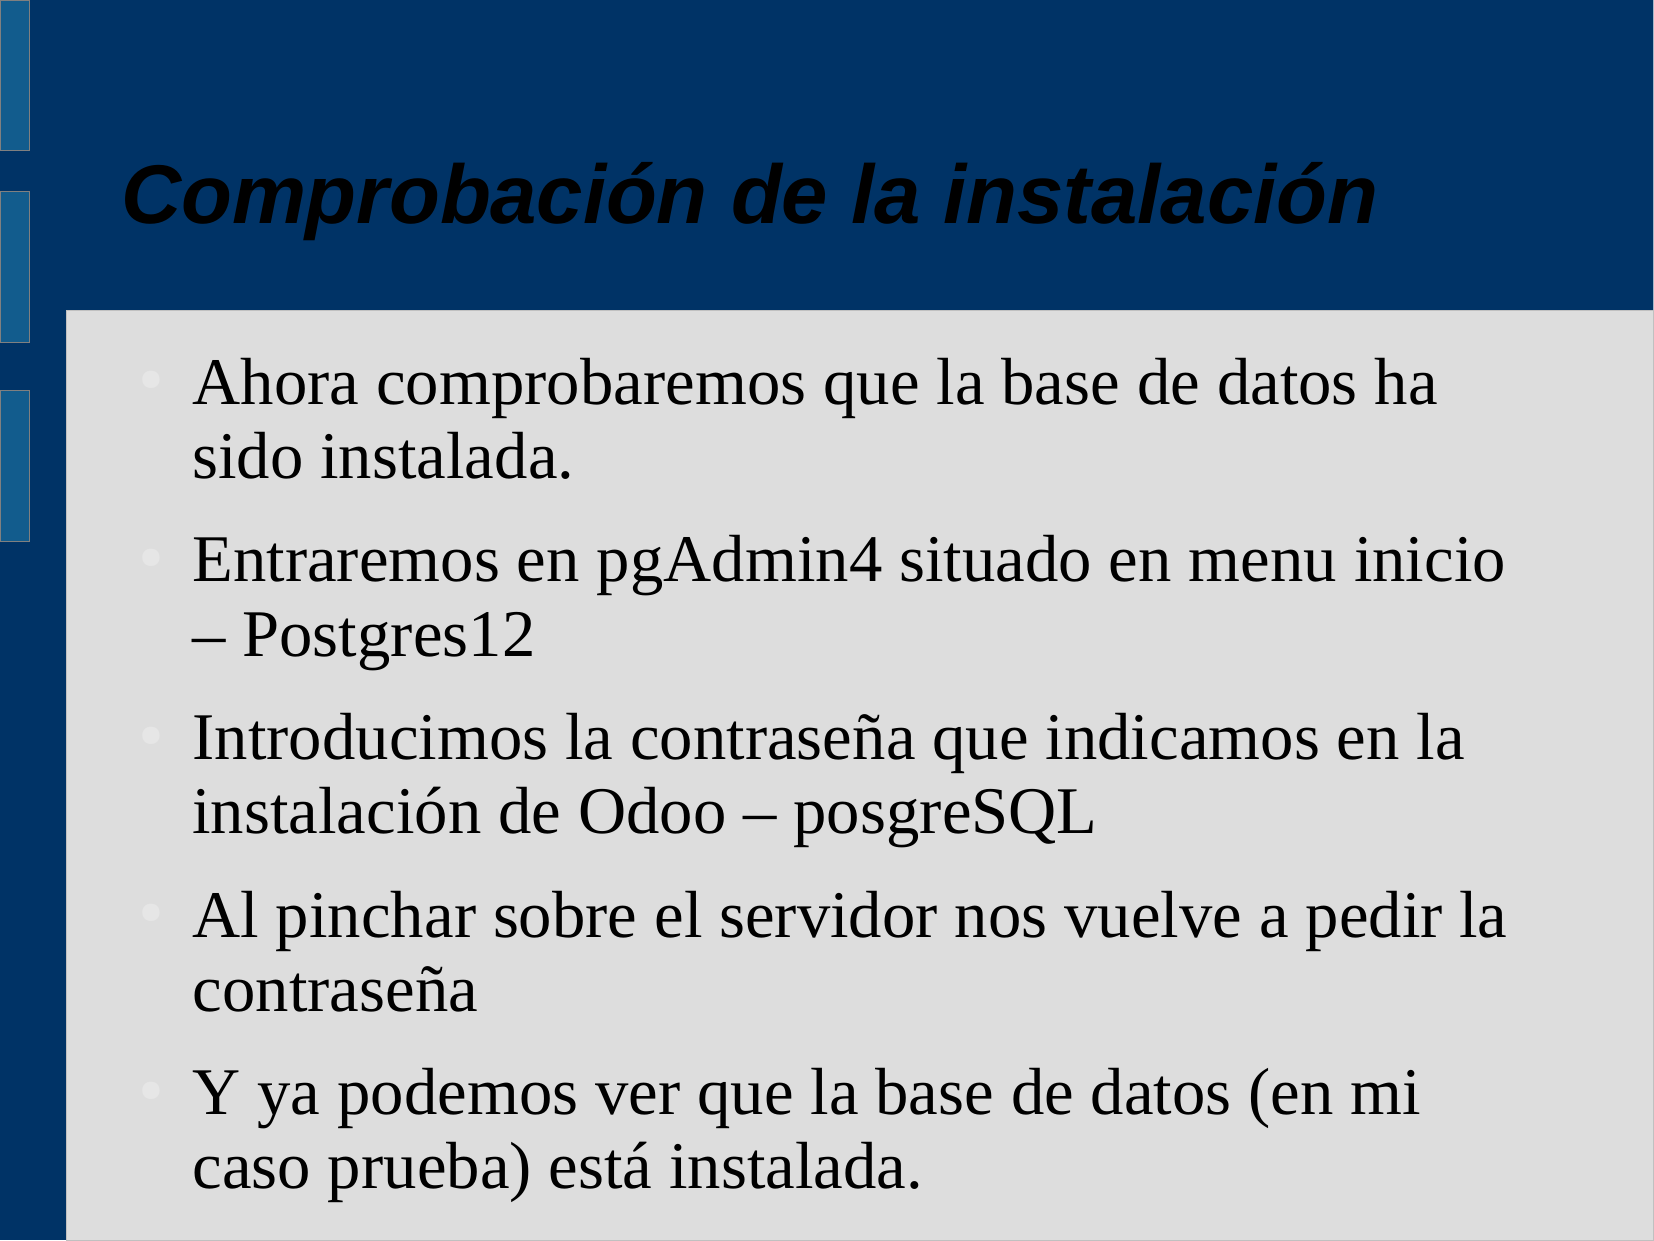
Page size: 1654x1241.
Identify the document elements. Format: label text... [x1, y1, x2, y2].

title Comprobación de la instalación [121, 91, 1534, 299]
list Ahora comprobaremos que la base de datos ha sido instalada. Entraremos en pgAdmin4 situado en menu inicio – Postgres12 Introducimos la contraseña que indicamos en la instalación de Odoo – posgreSQL Al pinchar sobre el servidor nos vuelve a pedir la contraseña Y ya podemos ver que la base de datos (en mi caso prueba) está instalada. [121, 344, 1534, 1204]
